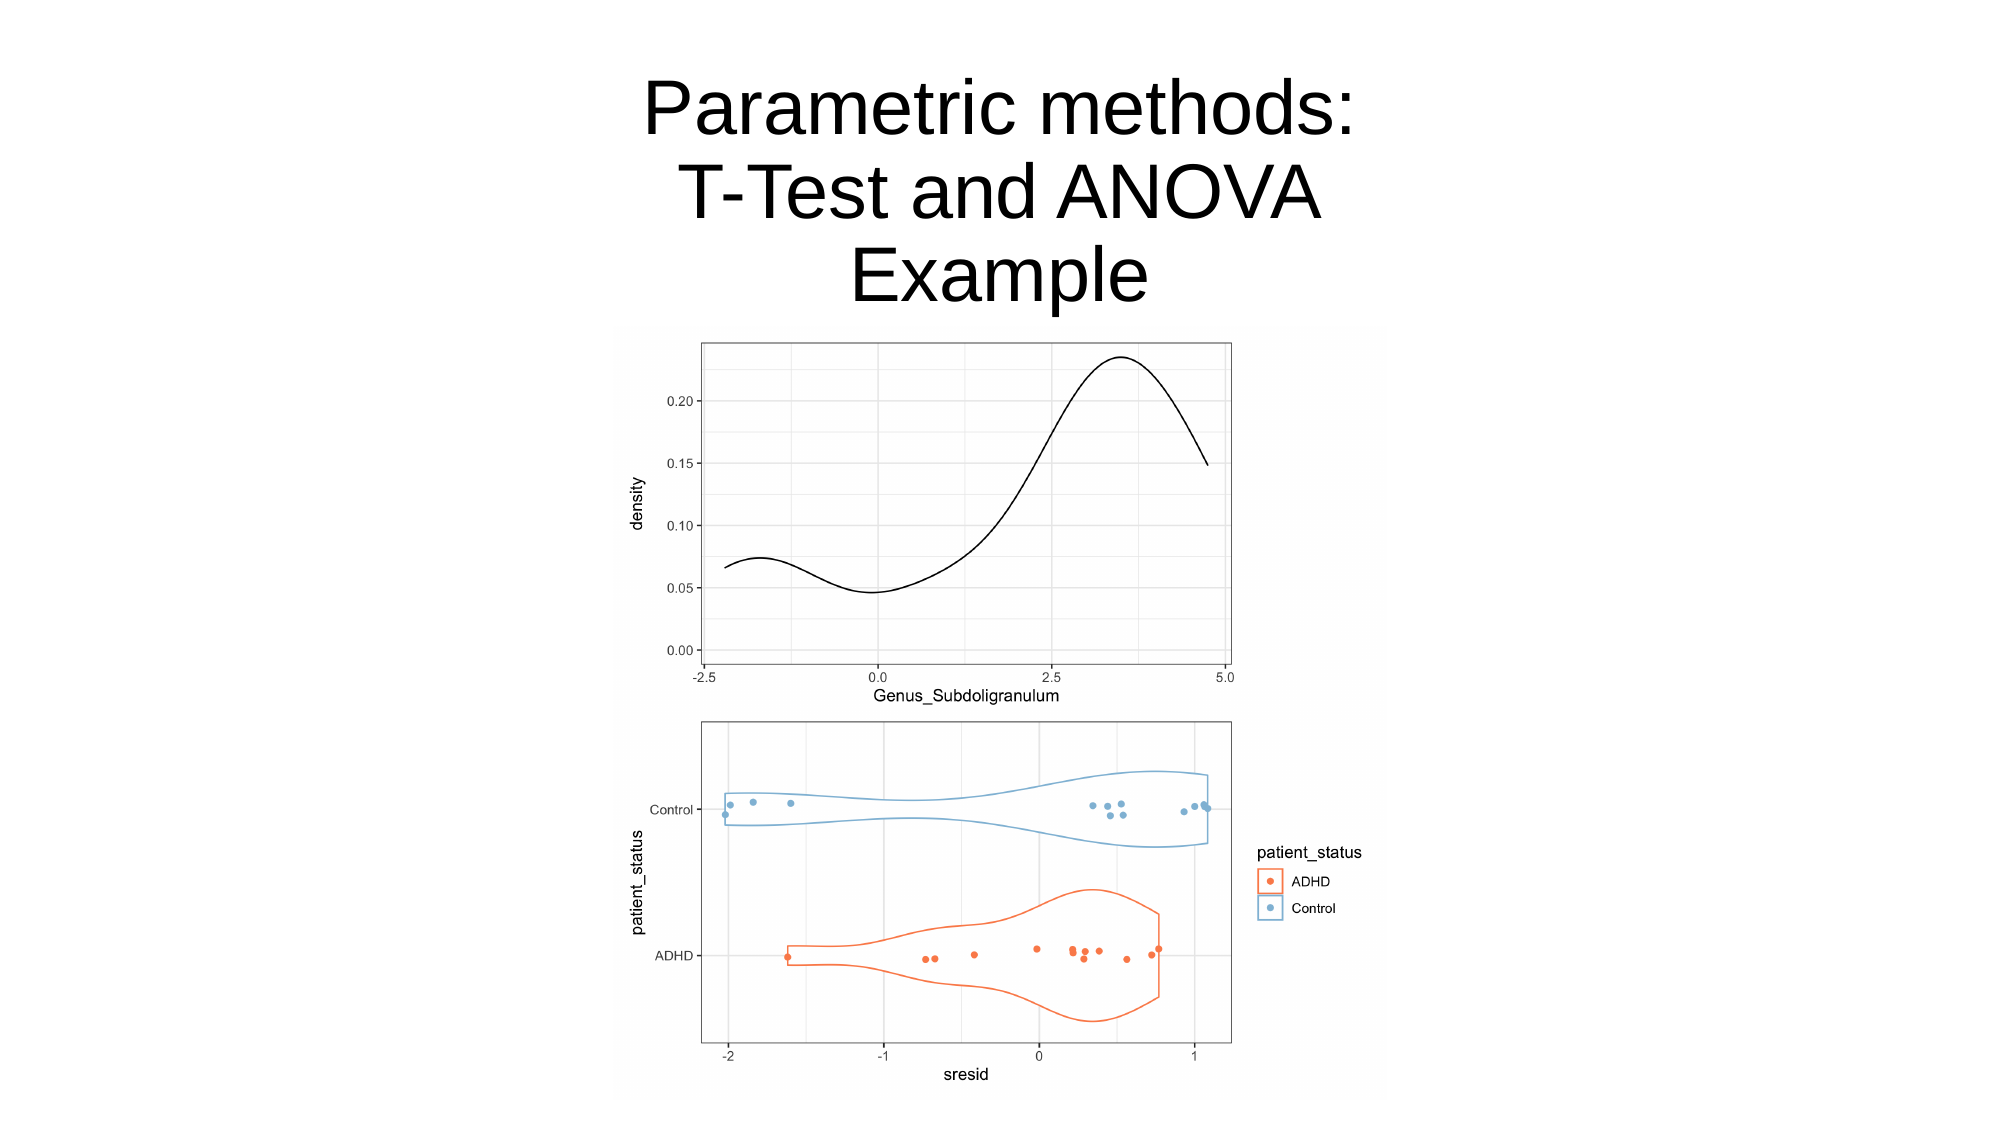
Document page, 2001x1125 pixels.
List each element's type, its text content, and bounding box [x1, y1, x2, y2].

picture [613, 326, 1387, 1100]
title Parametric methods: T-Test and ANOVA Example [137, 59, 1863, 327]
